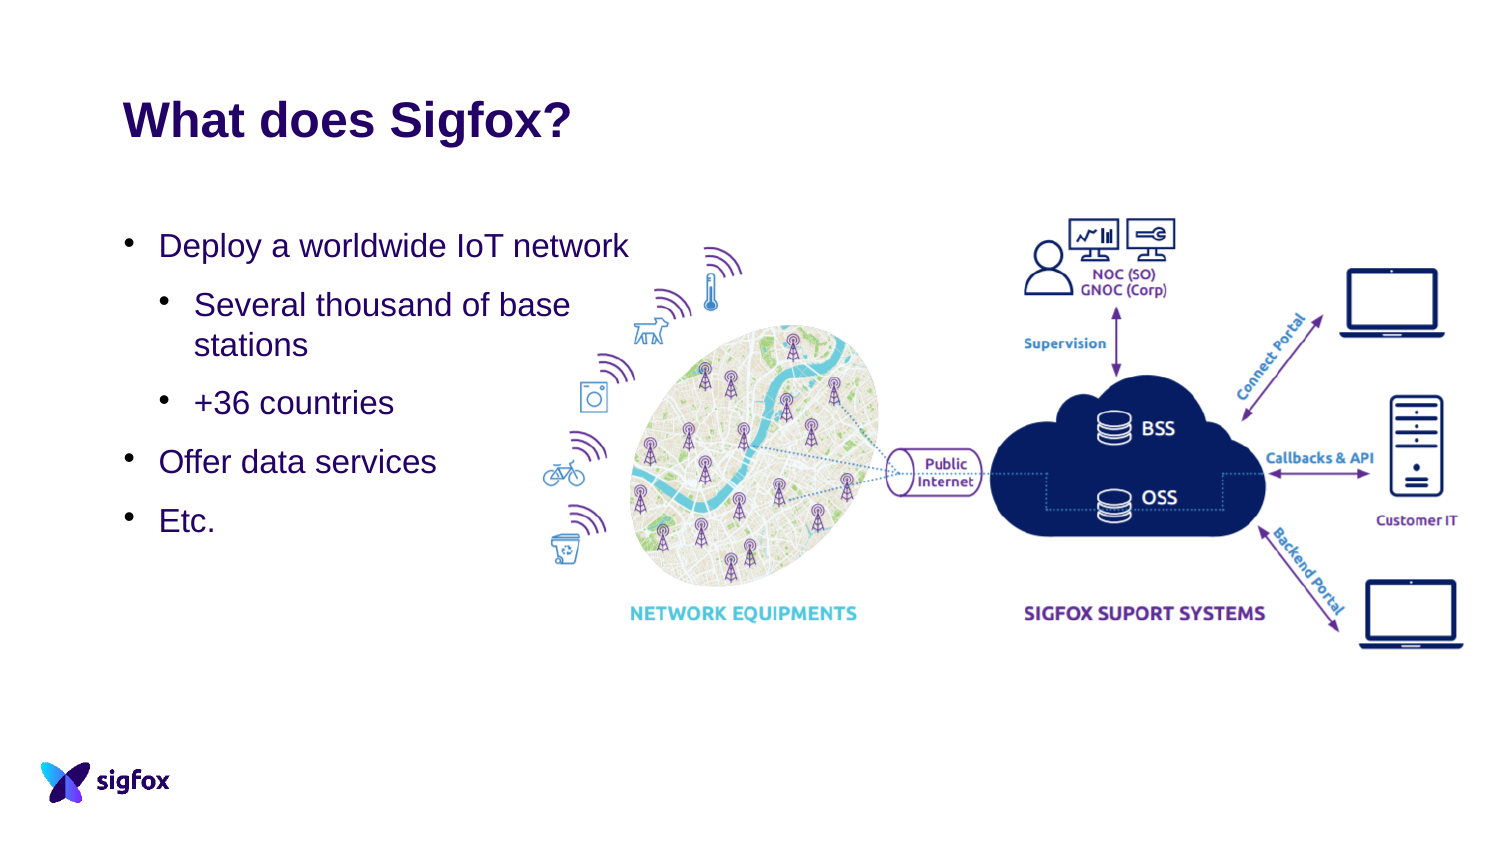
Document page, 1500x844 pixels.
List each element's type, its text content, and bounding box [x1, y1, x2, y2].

text_box What does Sigfox? [122, 87, 1359, 142]
text_box Deploy a worldwide IoT network Several thousand of base stations +36 countries Offer data services Etc. [123, 224, 660, 706]
picture [36, 760, 175, 804]
picture [467, 204, 1500, 655]
